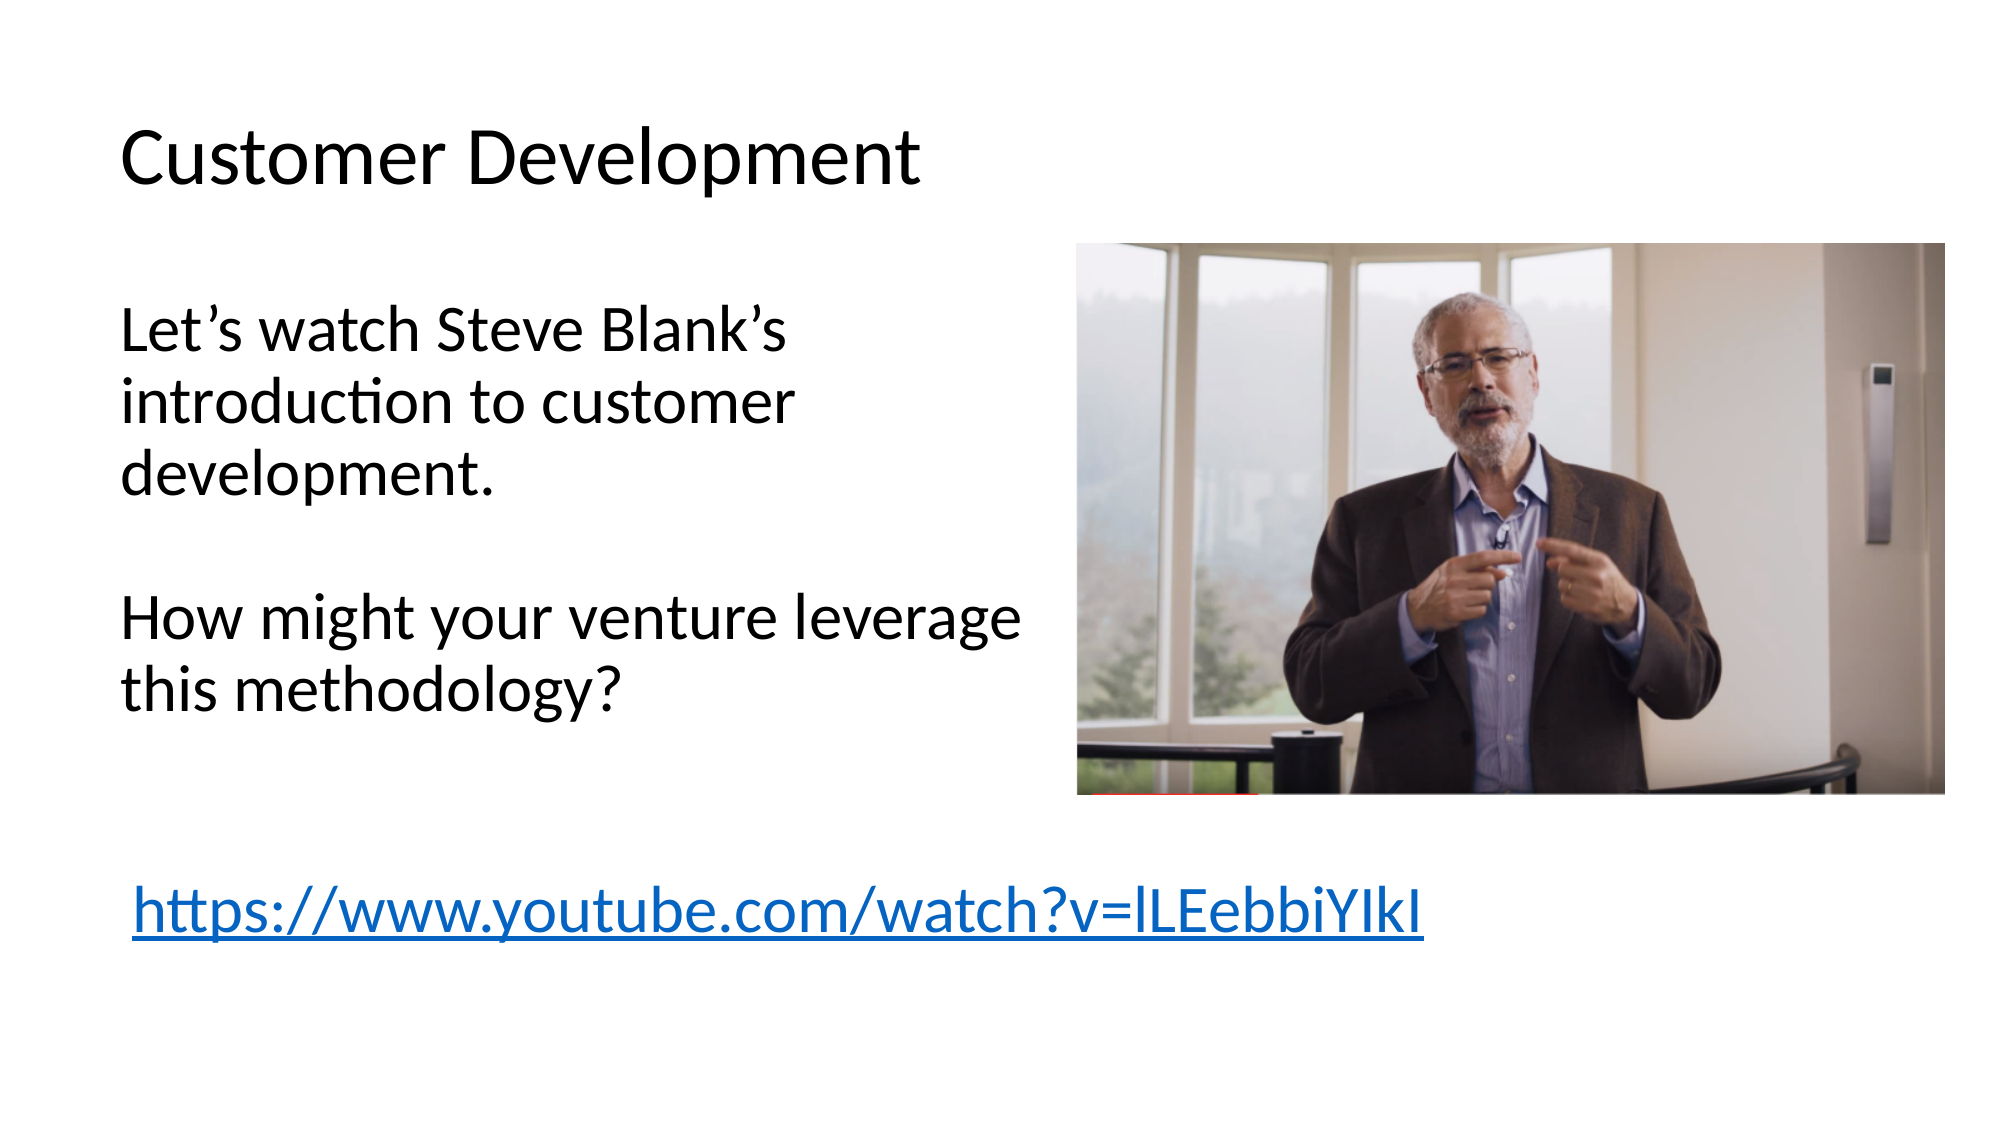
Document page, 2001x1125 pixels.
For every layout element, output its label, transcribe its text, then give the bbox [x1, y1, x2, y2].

picture [1076, 243, 1945, 795]
list https://www.youtube.com/watch?v=lLEebbiYIkI [112, 854, 2000, 1057]
title Customer Development [99, 45, 1900, 223]
list Let’s watch Steve Blank’s introduction to customer development. How might your venture leverage this methodology? [99, 274, 1060, 834]
